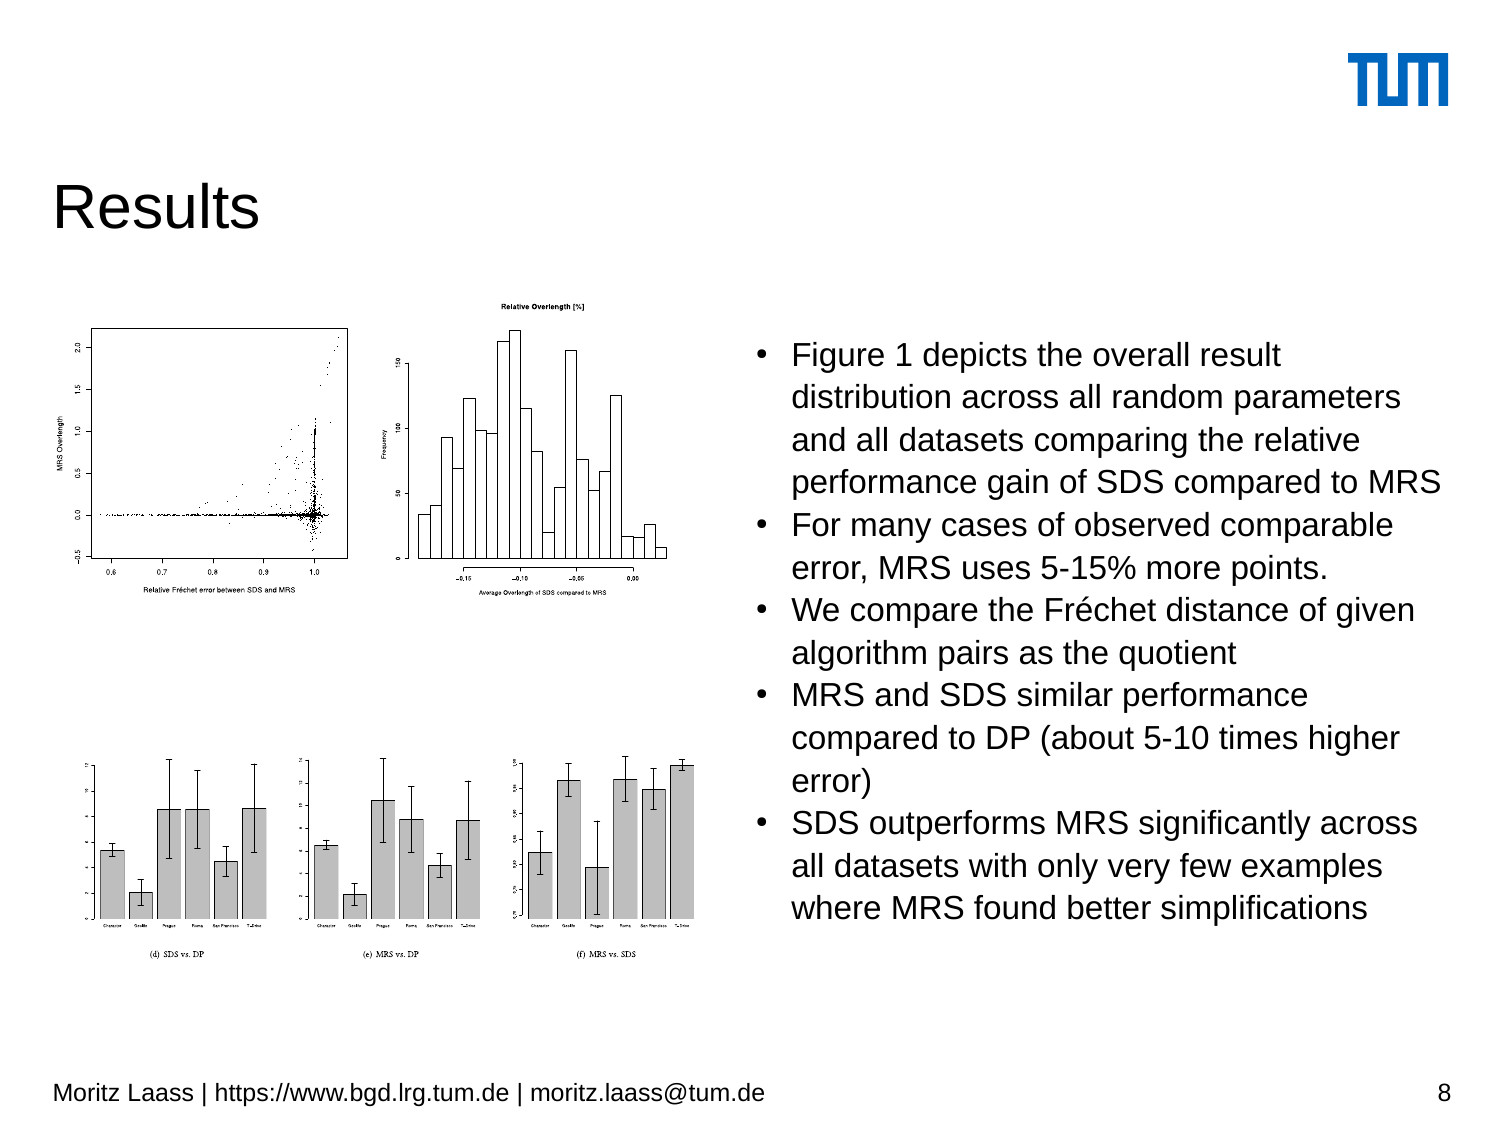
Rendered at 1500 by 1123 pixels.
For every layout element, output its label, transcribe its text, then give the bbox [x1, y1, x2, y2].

title Results [52, 171, 1453, 242]
list Figure 1 depicts the overall result distribution across all random parameters and all datasets comparing the relative performance gain of SDS compared to MRS For many cases of observed comparable error, MRS uses 5-15% more points. We compare the Fréchet distance of given algorithm pairs as the quotient MRS and SDS similar performance compared to DP (about 5-10 times higher error) SDS outperforms MRS significantly across all datasets with only very few examples where MRS found better simplifications [755, 330, 1453, 996]
picture [31, 283, 697, 603]
picture [59, 755, 724, 969]
